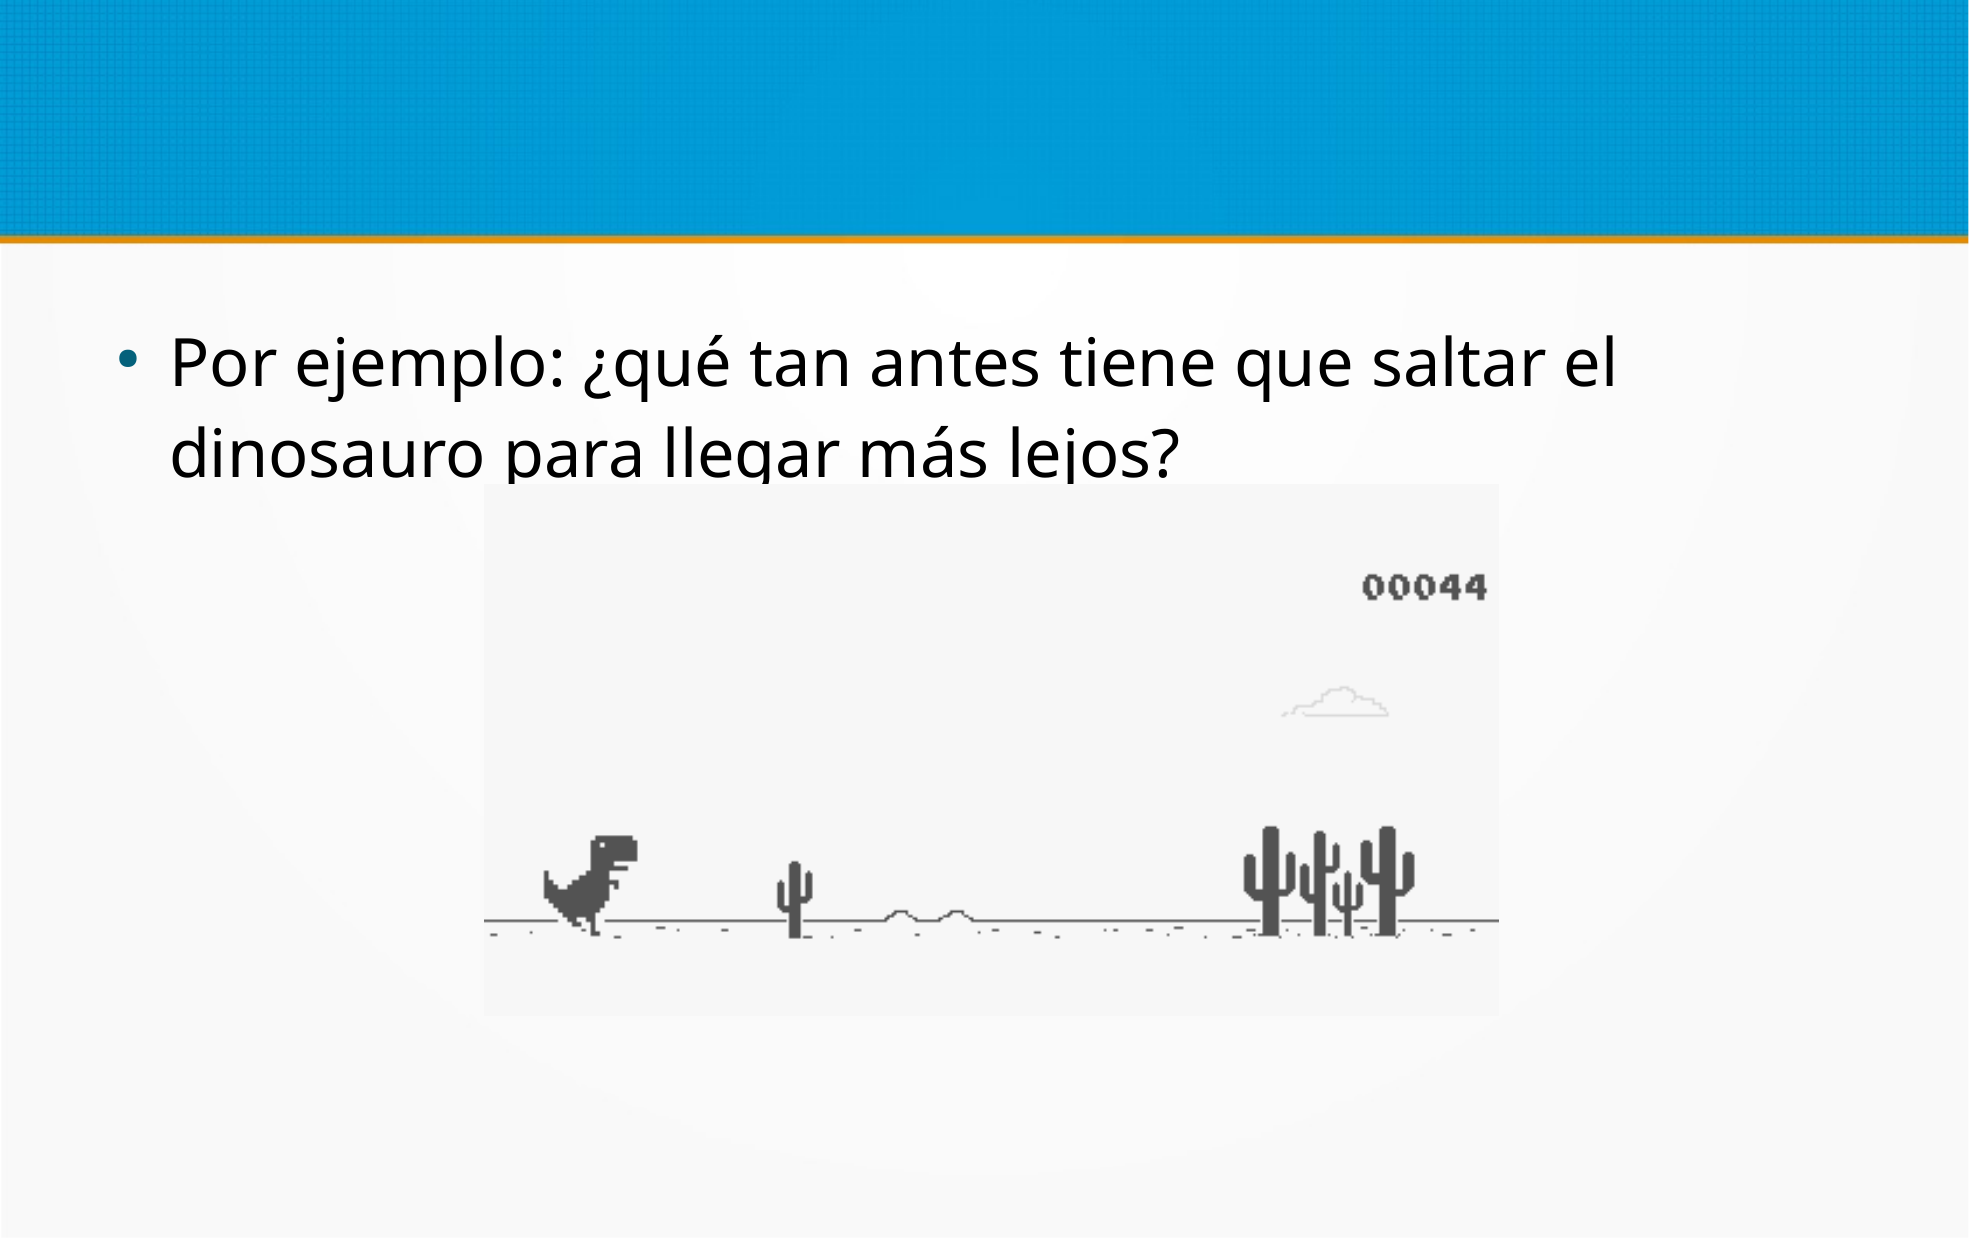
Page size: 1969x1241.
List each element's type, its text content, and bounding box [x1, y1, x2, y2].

list Por ejemplo: ¿qué tan antes tiene que saltar el dinosauro para llegar más lejos? [98, 315, 1861, 1081]
picture [0, 233, 1969, 1241]
